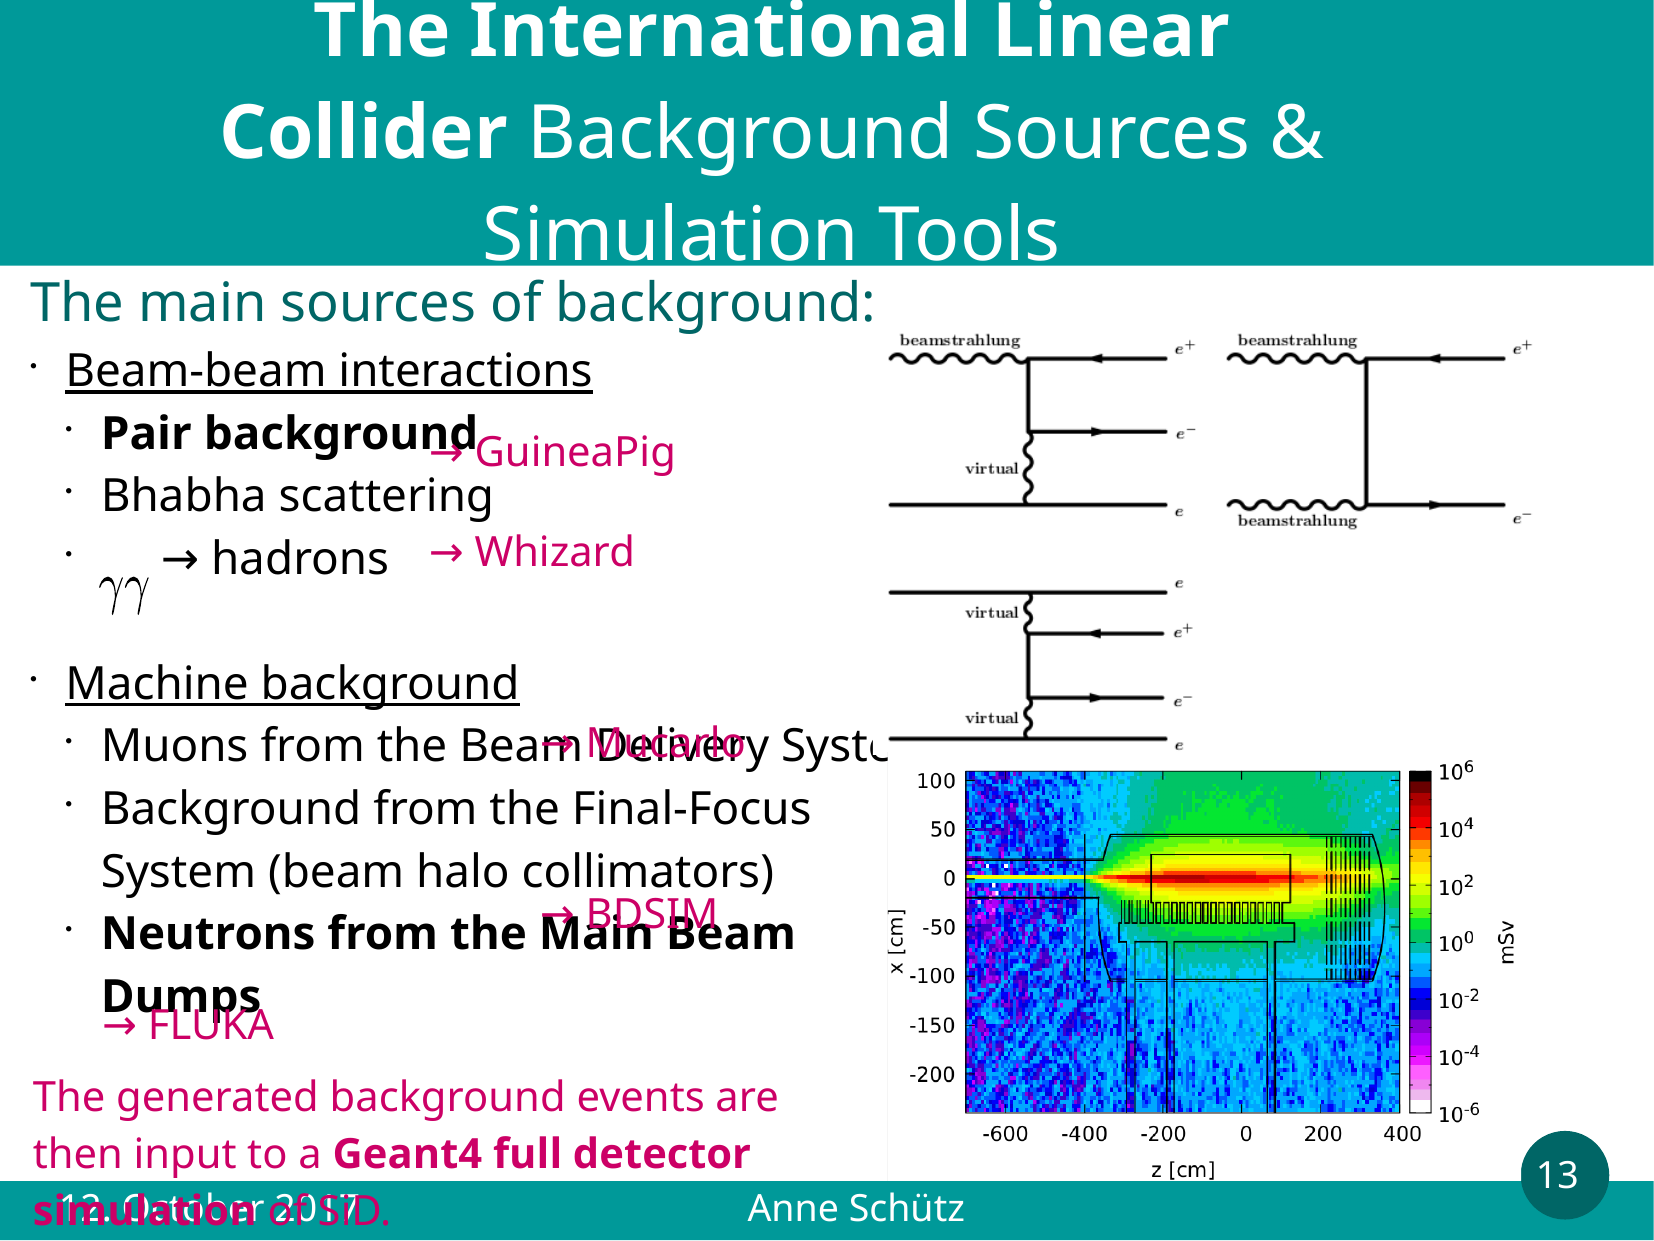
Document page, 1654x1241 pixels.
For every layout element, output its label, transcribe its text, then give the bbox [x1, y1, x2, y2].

text_box [98, 576, 151, 616]
text_box → GuineaPig [414, 414, 700, 490]
text_box → Mucarlo [525, 704, 811, 780]
text_box The generated background events are then input to a Geant4 full detector simulation of SiD. [18, 1059, 876, 1194]
text_box → Whizard [414, 514, 700, 590]
picture [872, 304, 1548, 1181]
text_box The main sources of background: Beam-beam interactions Pair background Bhabha scattering → hadrons Machine background Muons from the Beam Delivery System Background from the Final-Focus System (beam halo collimators) Neutrons from the Main Beam Dumps [30, 276, 961, 1013]
text_box → BDSIM [525, 876, 811, 951]
title The International Linear Collider Background Sources & Simulation Tools [219, 0, 1435, 292]
text_box → FLUKA [87, 987, 373, 1059]
